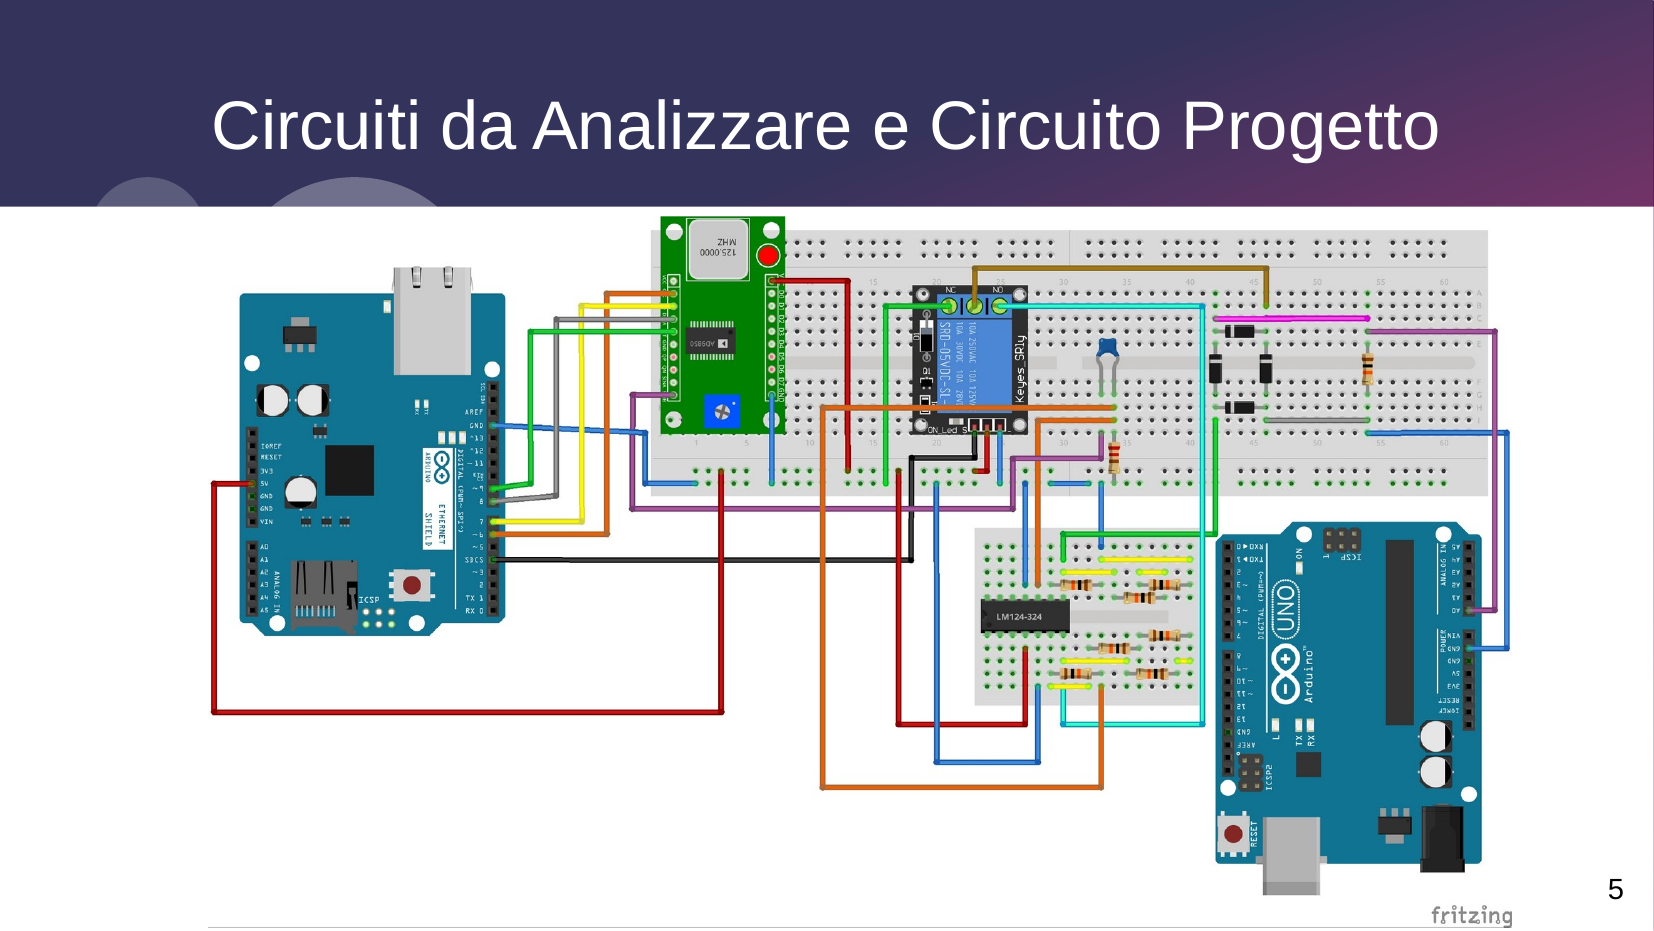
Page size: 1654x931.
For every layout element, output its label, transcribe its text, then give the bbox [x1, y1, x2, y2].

picture [208, 216, 1512, 928]
title Circuiti da Analizzare e Circuito Progetto [88, 44, 1565, 207]
